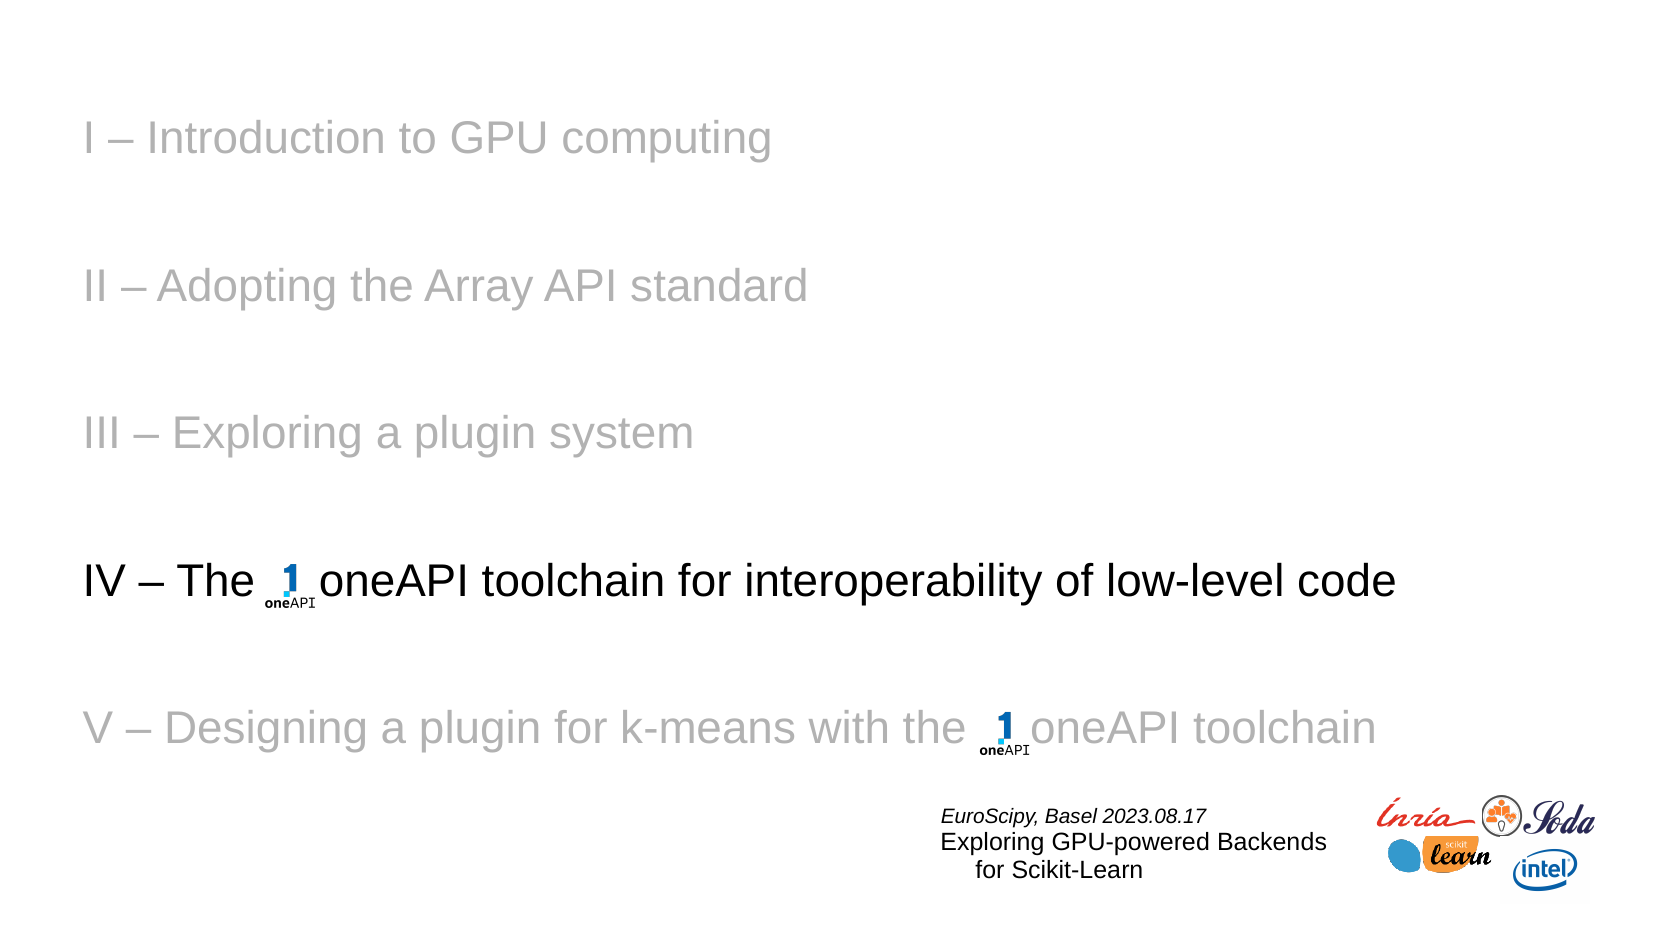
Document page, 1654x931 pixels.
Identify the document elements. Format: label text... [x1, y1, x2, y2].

picture [956, 706, 1053, 713]
list I – Introduction to GPU computing II – Adopting the Array API standard III – Exploring a plugin system IV – The oneAPI toolchain for interoperability of low-level code V – Designing a plugin for k-means with the oneAPI toolchain [82, 112, 1571, 758]
text_box EuroScipy, Basel 2023.08.17 Exploring GPU-powered Backends for Scikit-Learn [862, 713, 1654, 931]
picture [241, 558, 339, 614]
